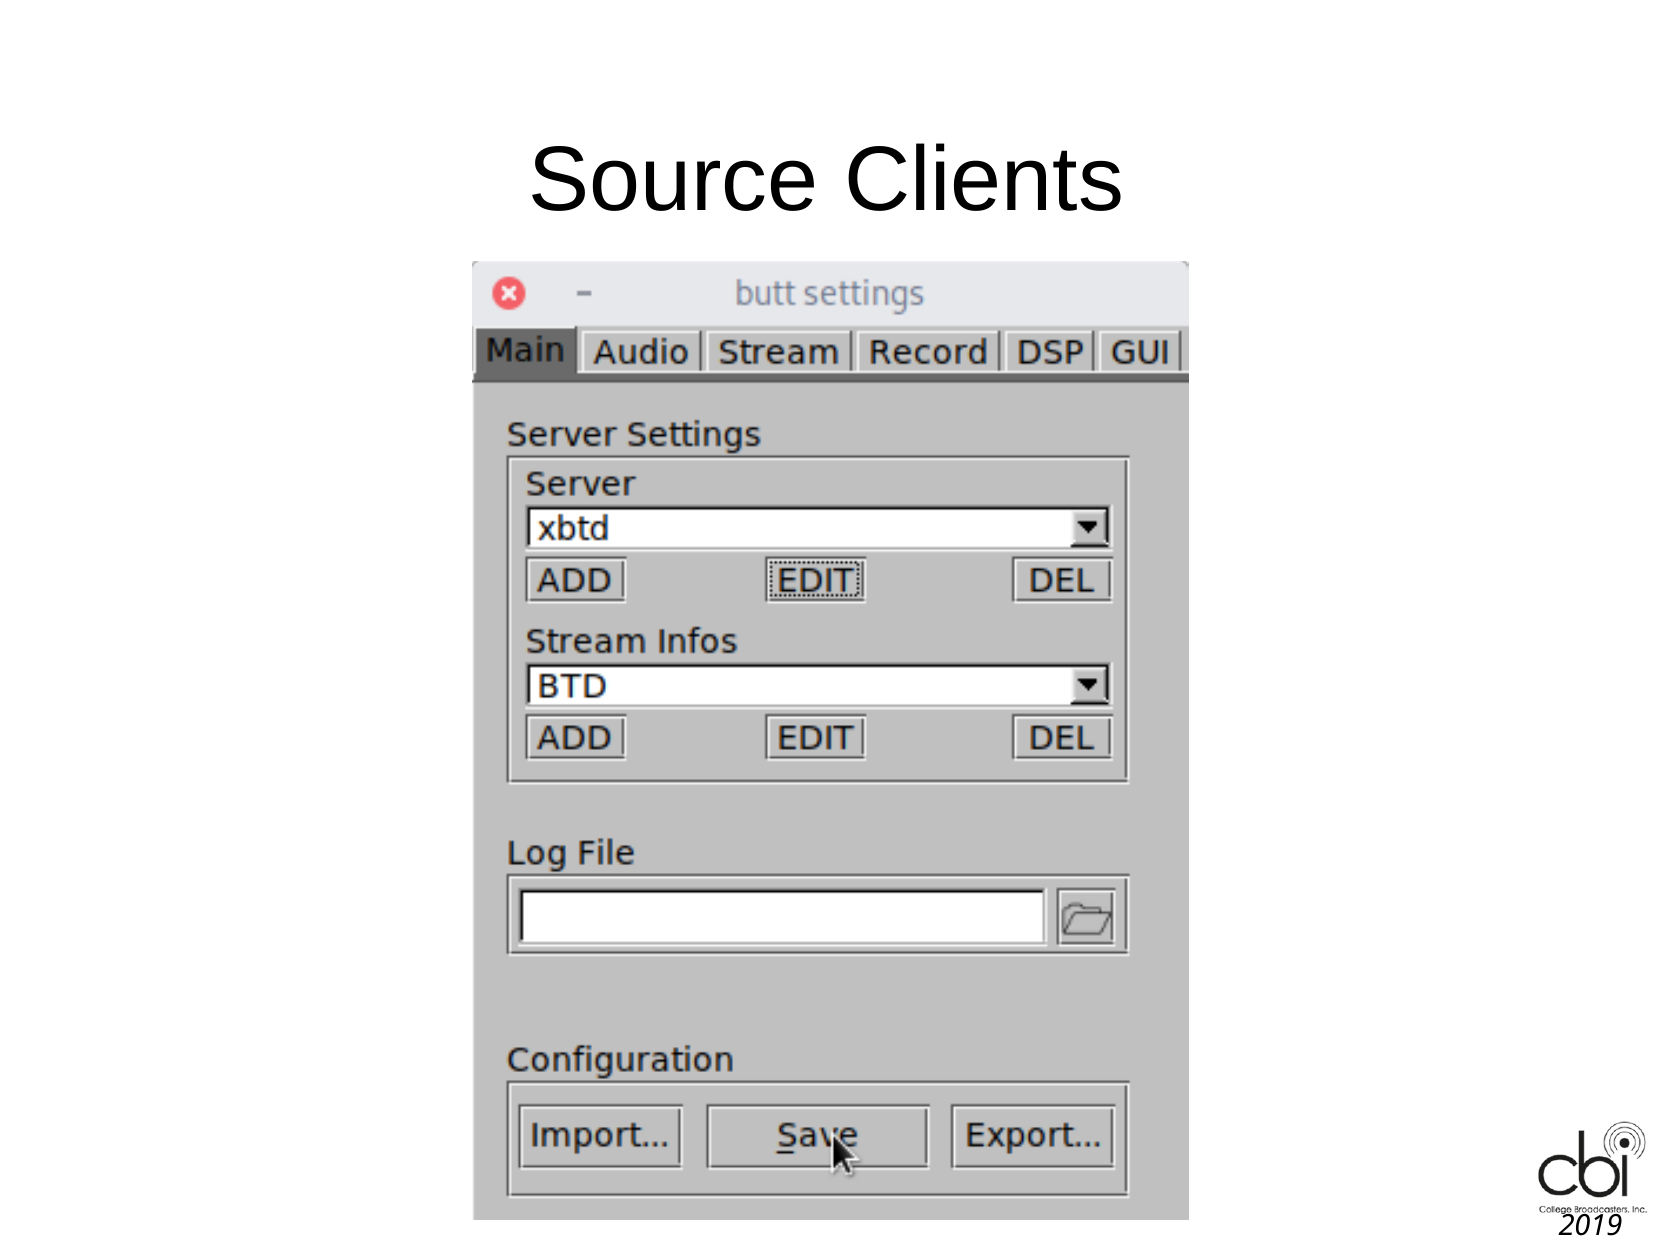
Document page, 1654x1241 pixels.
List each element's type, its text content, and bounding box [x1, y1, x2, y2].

text_box Source Clients [513, 120, 1140, 238]
picture [472, 261, 1189, 1220]
picture [1529, 1120, 1654, 1216]
